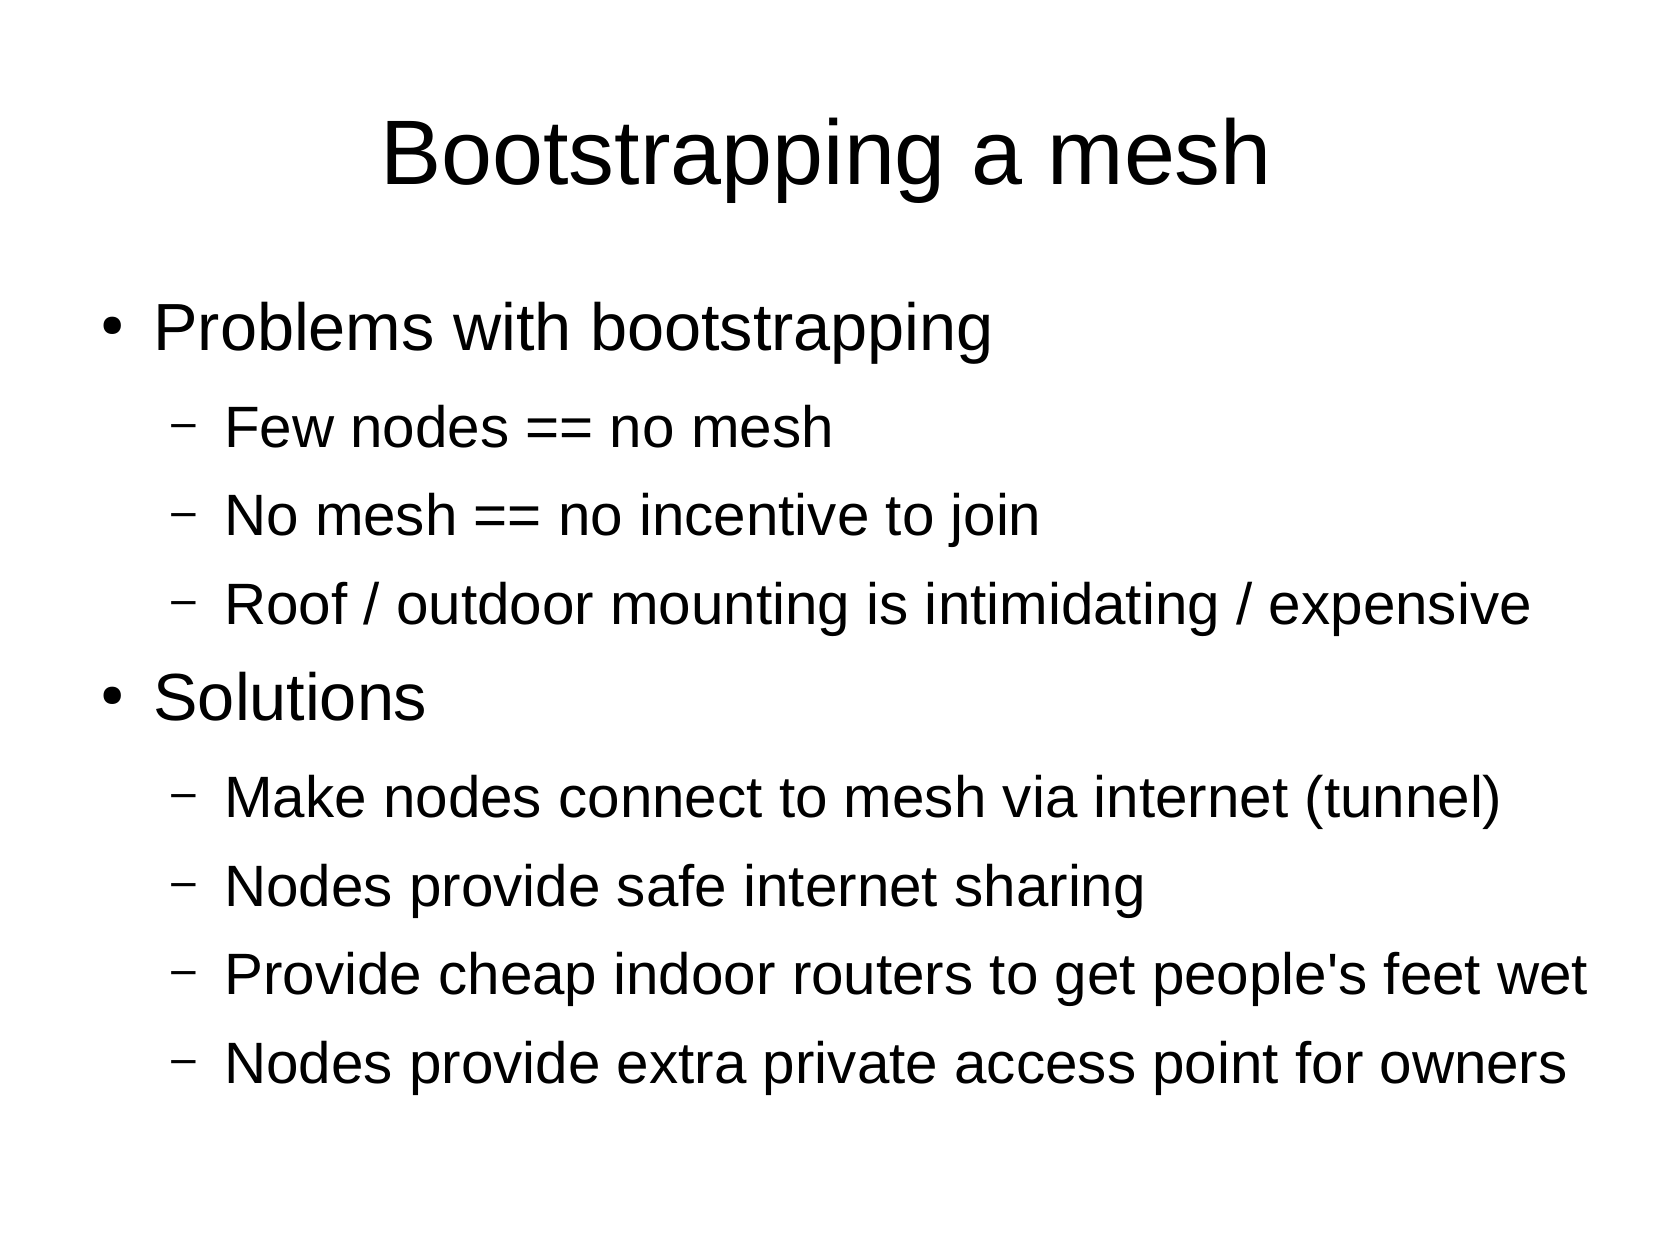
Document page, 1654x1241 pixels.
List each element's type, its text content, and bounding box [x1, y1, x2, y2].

title Bootstrapping a mesh [82, 49, 1571, 257]
list Problems with bootstrapping Few nodes == no mesh No mesh == no incentive to join Roof / outdoor mounting is intimidating / expensive Solutions Make nodes connect to mesh via internet (tunnel) Nodes provide safe internet sharing Provide cheap indoor routers to get people's feet wet Nodes provide extra private access point for owners [82, 290, 1606, 1186]
